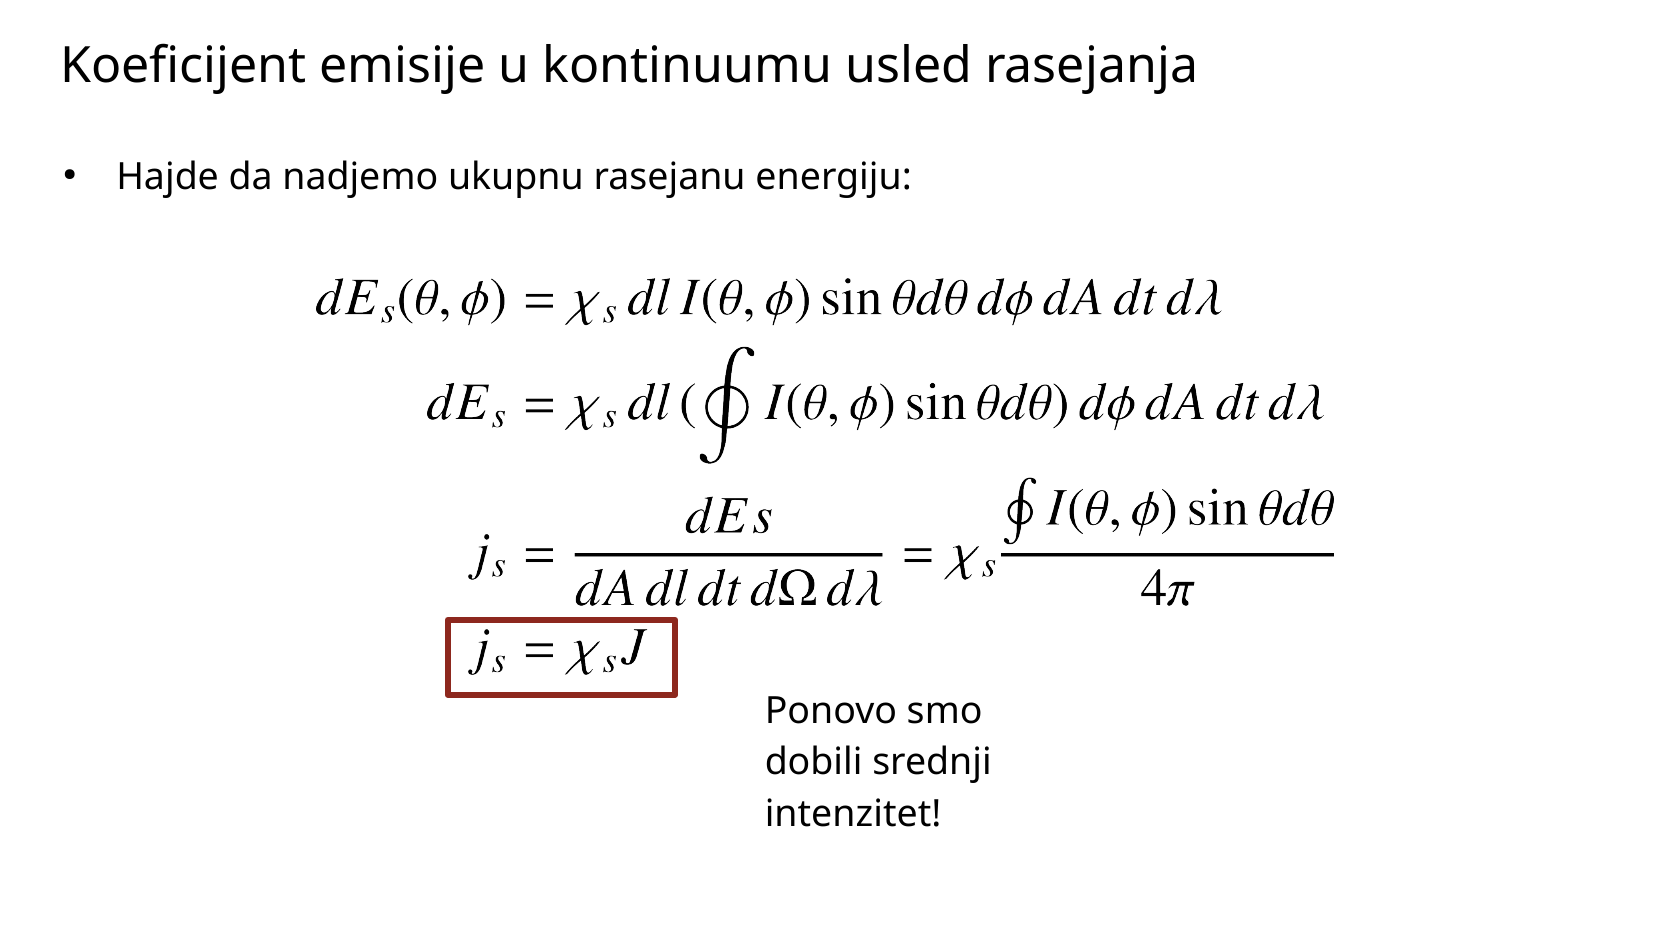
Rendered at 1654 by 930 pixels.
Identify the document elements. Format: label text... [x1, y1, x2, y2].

title Koeficijent emisije u kontinuumu usled rasejanja [59, 13, 1648, 113]
text_box Ponovo smo dobili srednji intenzitet! [750, 676, 1051, 826]
list Hajde da nadjemo ukupnu rasejanu energiju: [45, 149, 1635, 880]
picture [316, 275, 1337, 676]
picture [451, 623, 672, 676]
